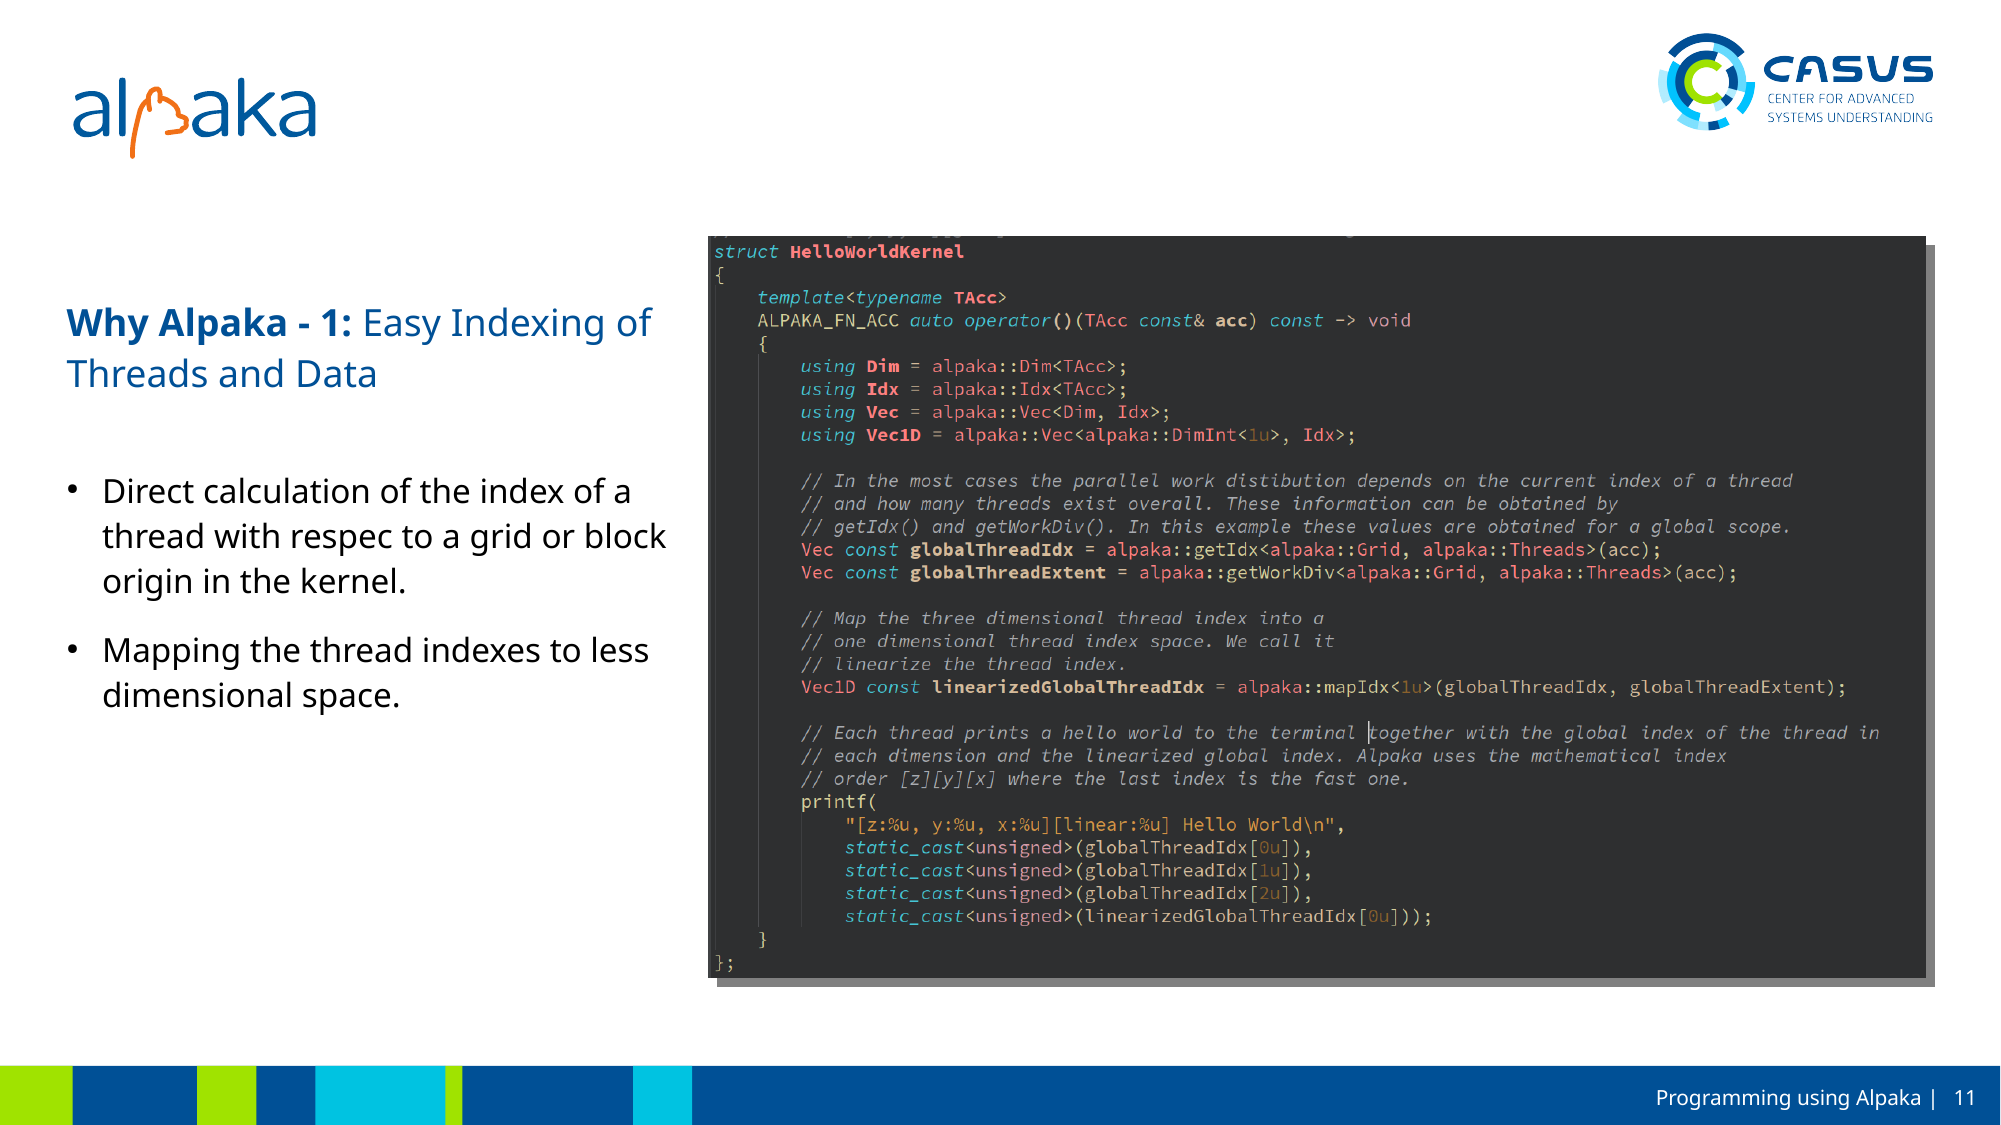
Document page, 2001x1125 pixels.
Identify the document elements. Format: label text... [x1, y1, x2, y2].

picture [1658, 33, 1933, 131]
picture [72, 76, 317, 160]
picture [708, 236, 1926, 978]
list Why Alpaka - 1: Easy Indexing of Threads and Data Direct calculation of the index of a thread with respec to a grid or block origin in the kernel. Mapping the thread indexes to less dimensional space. [66, 245, 691, 908]
